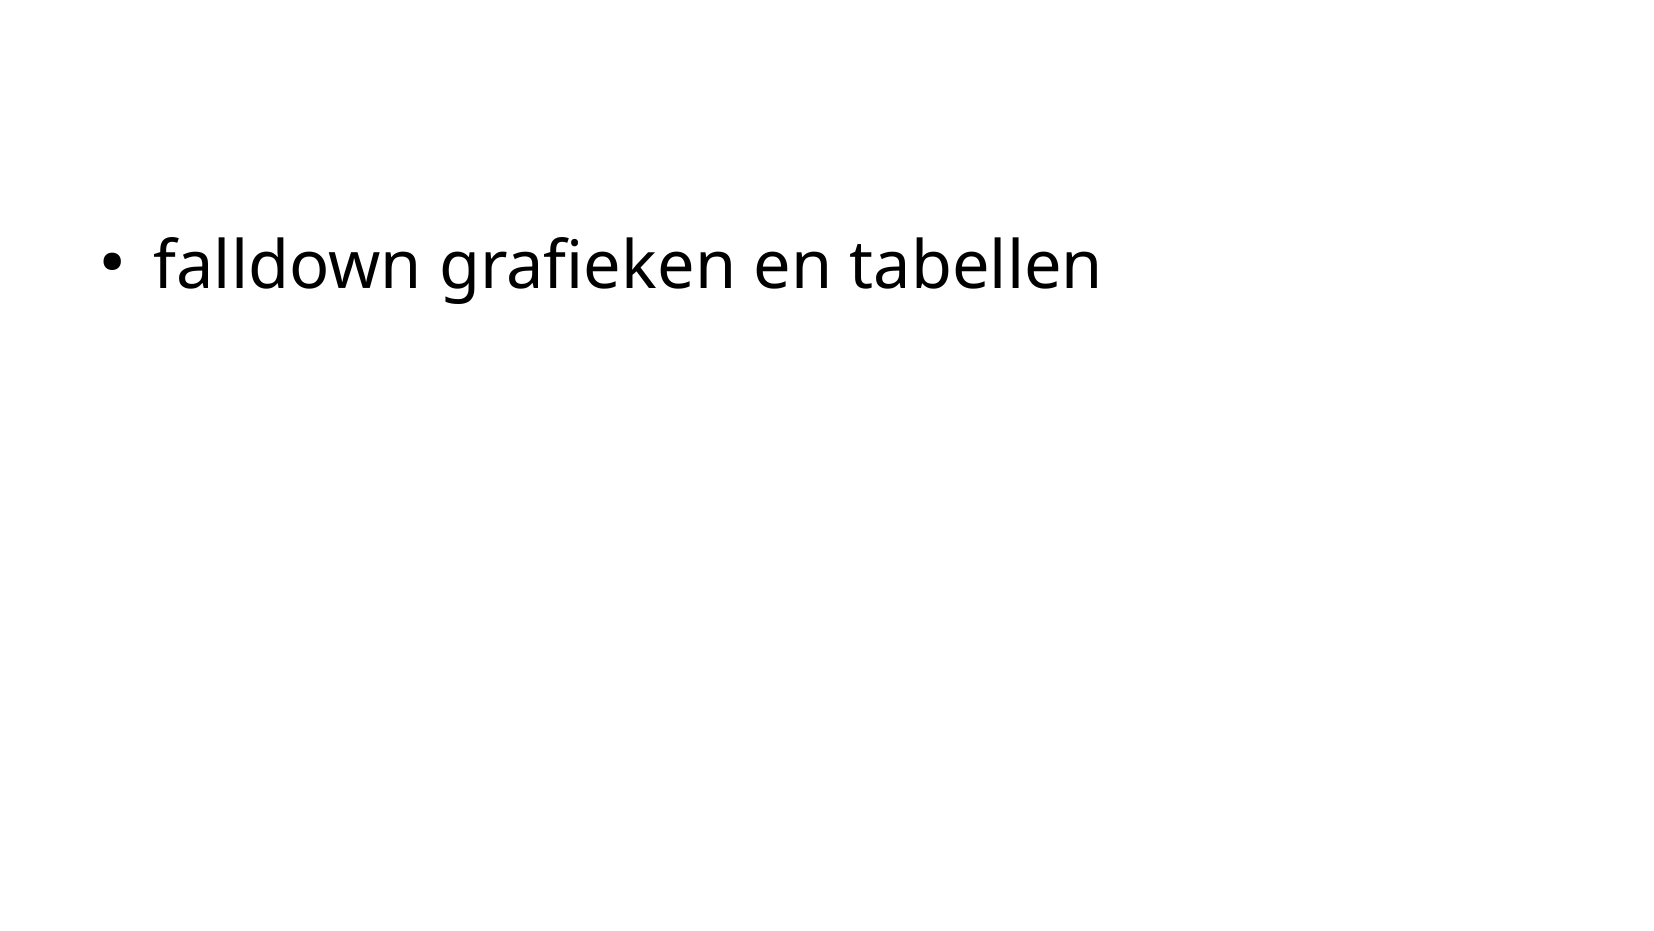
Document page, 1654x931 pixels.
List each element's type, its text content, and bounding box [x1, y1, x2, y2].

list falldown grafieken en tabellen [82, 217, 1571, 758]
